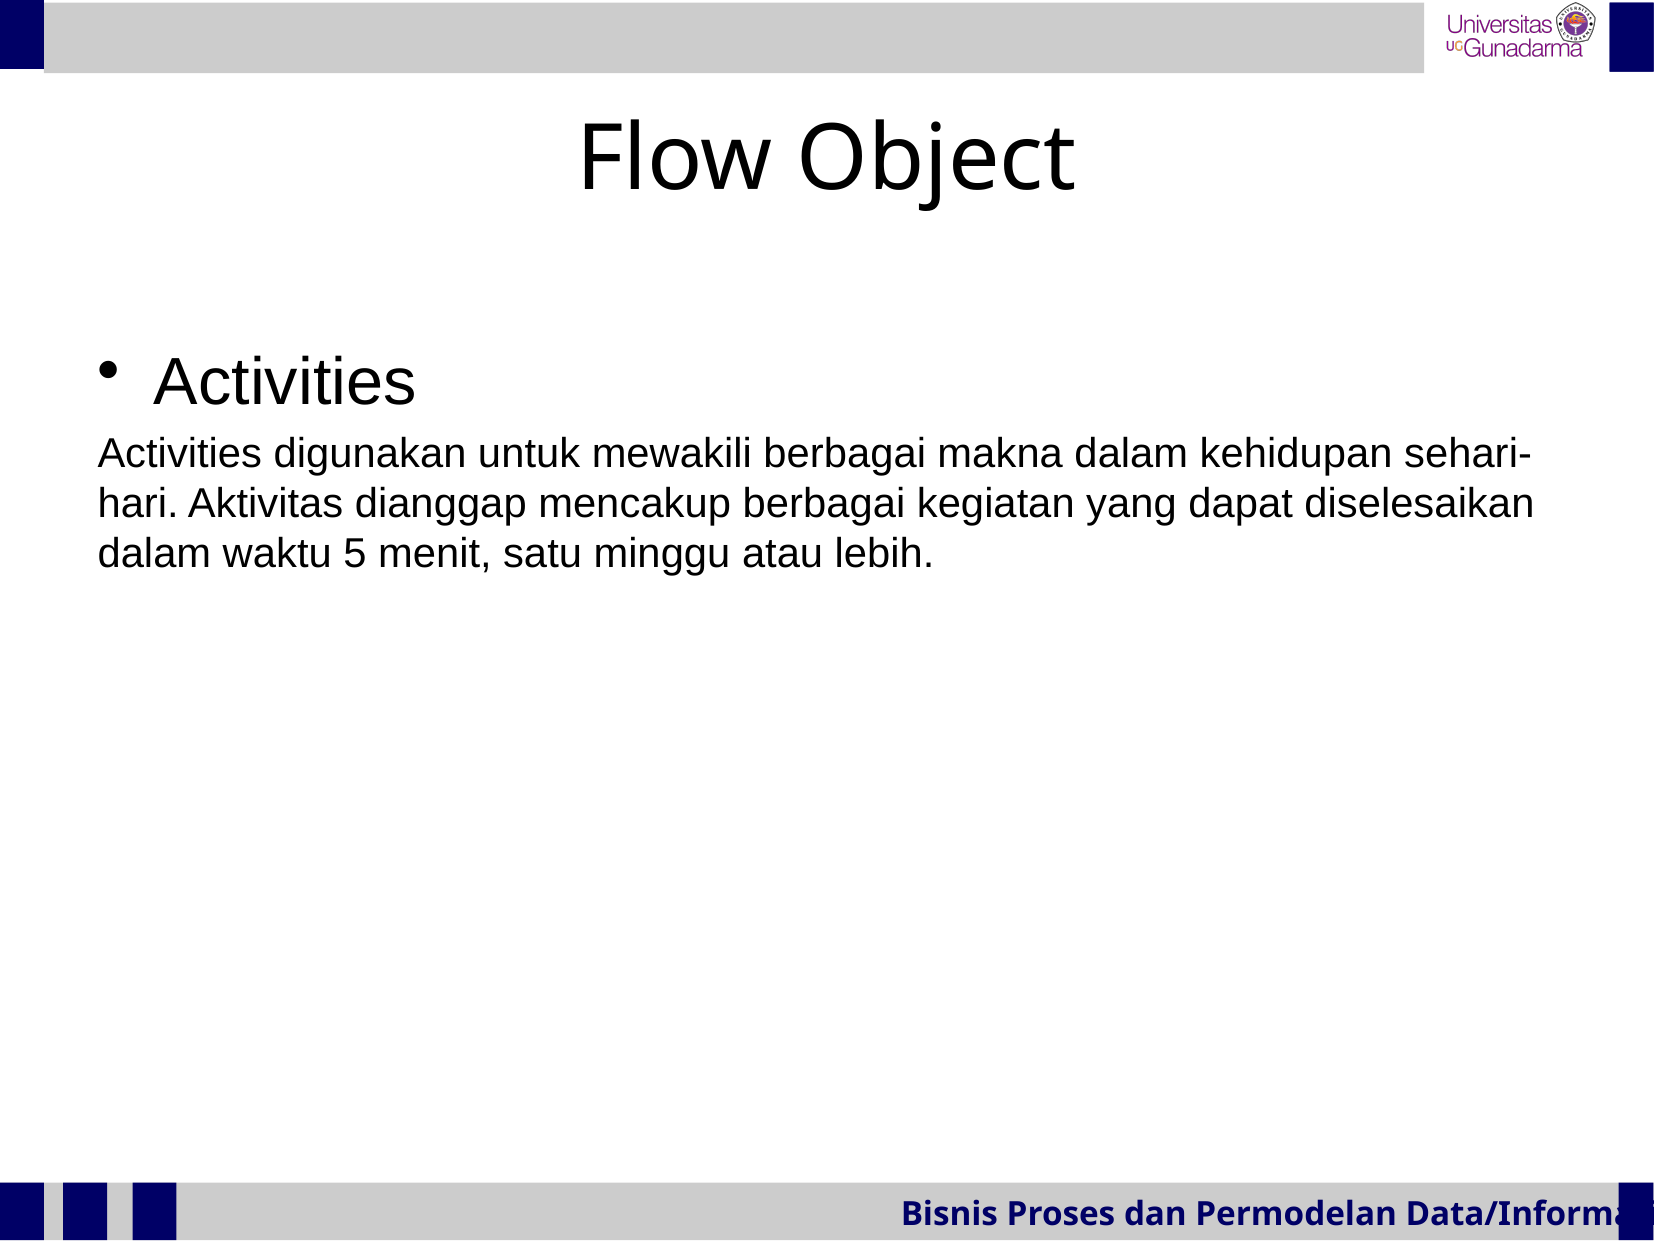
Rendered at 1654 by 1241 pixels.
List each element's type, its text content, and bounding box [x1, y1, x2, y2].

list Activities Activities digunakan untuk mewakili berbagai makna dalam kehidupan sehari-hari. Aktivitas dianggap mencakup berbagai kegiatan yang dapat diselesaikan dalam waktu 5 menit, satu minggu atau lebih. [82, 330, 1571, 1117]
title Flow Object [82, 49, 1571, 257]
picture [1437, 2, 1610, 62]
